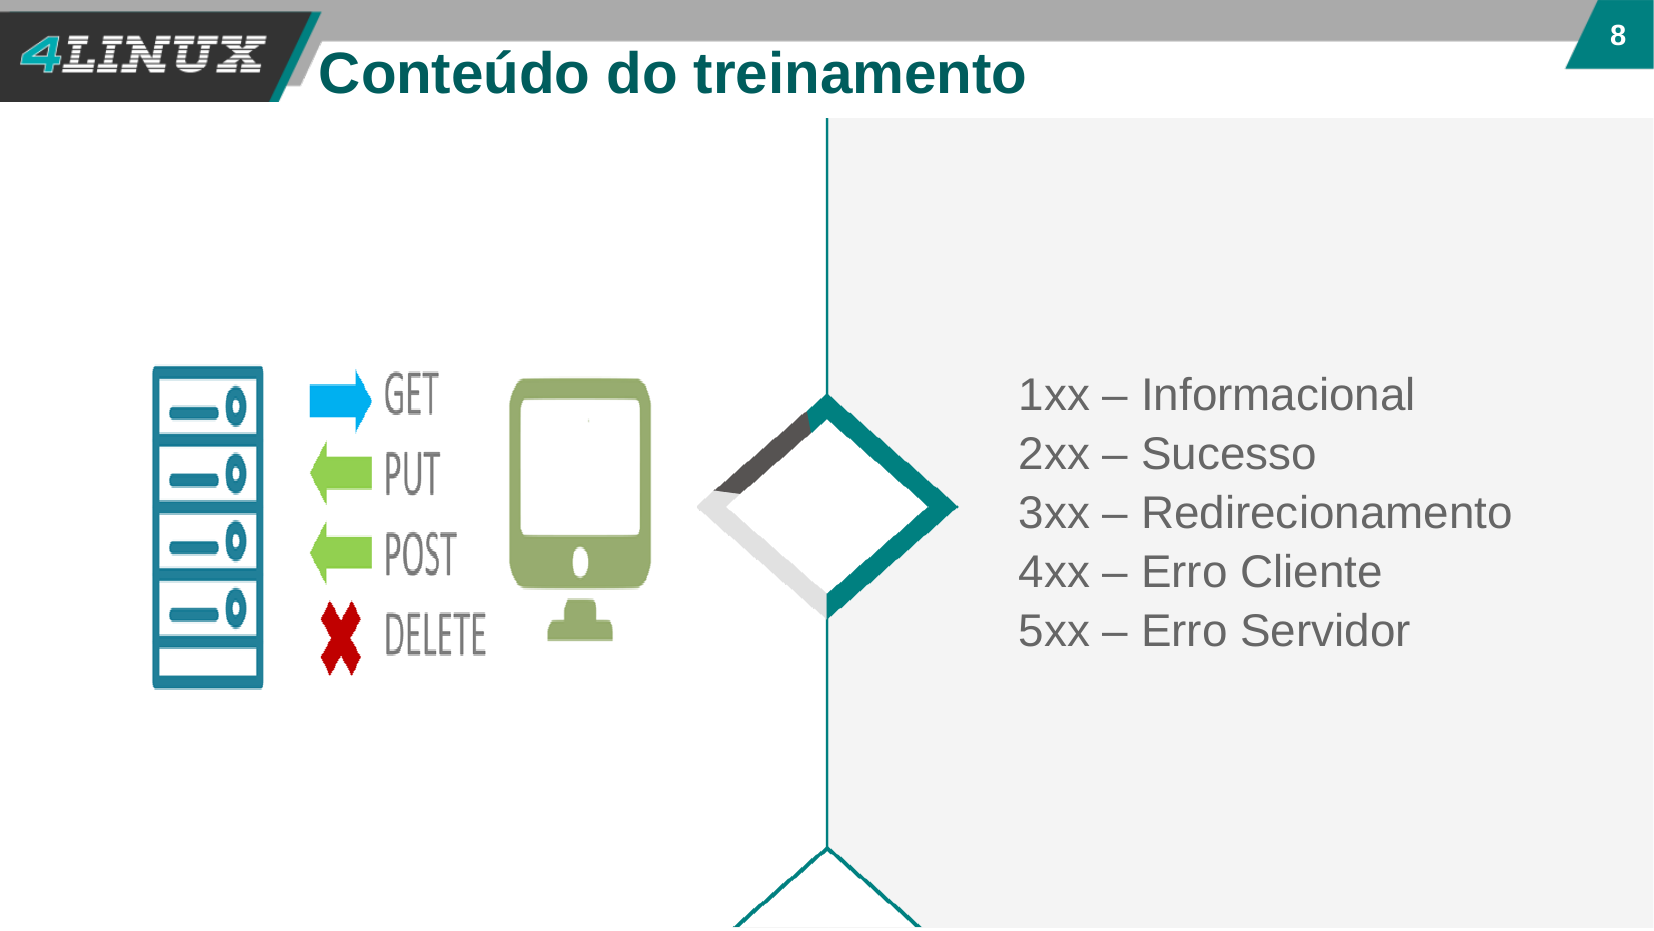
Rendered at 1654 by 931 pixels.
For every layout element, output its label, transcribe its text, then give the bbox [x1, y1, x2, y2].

picture [82, 118, 1654, 928]
title Conteúdo do treinamento [318, 40, 1648, 106]
picture [0, 0, 1654, 102]
text_box 1xx – Informacional 2xx – Sucesso 3xx – Redirecionamento 4xx – Erro Cliente 5xx – Erro Servidor [1003, 354, 1607, 697]
